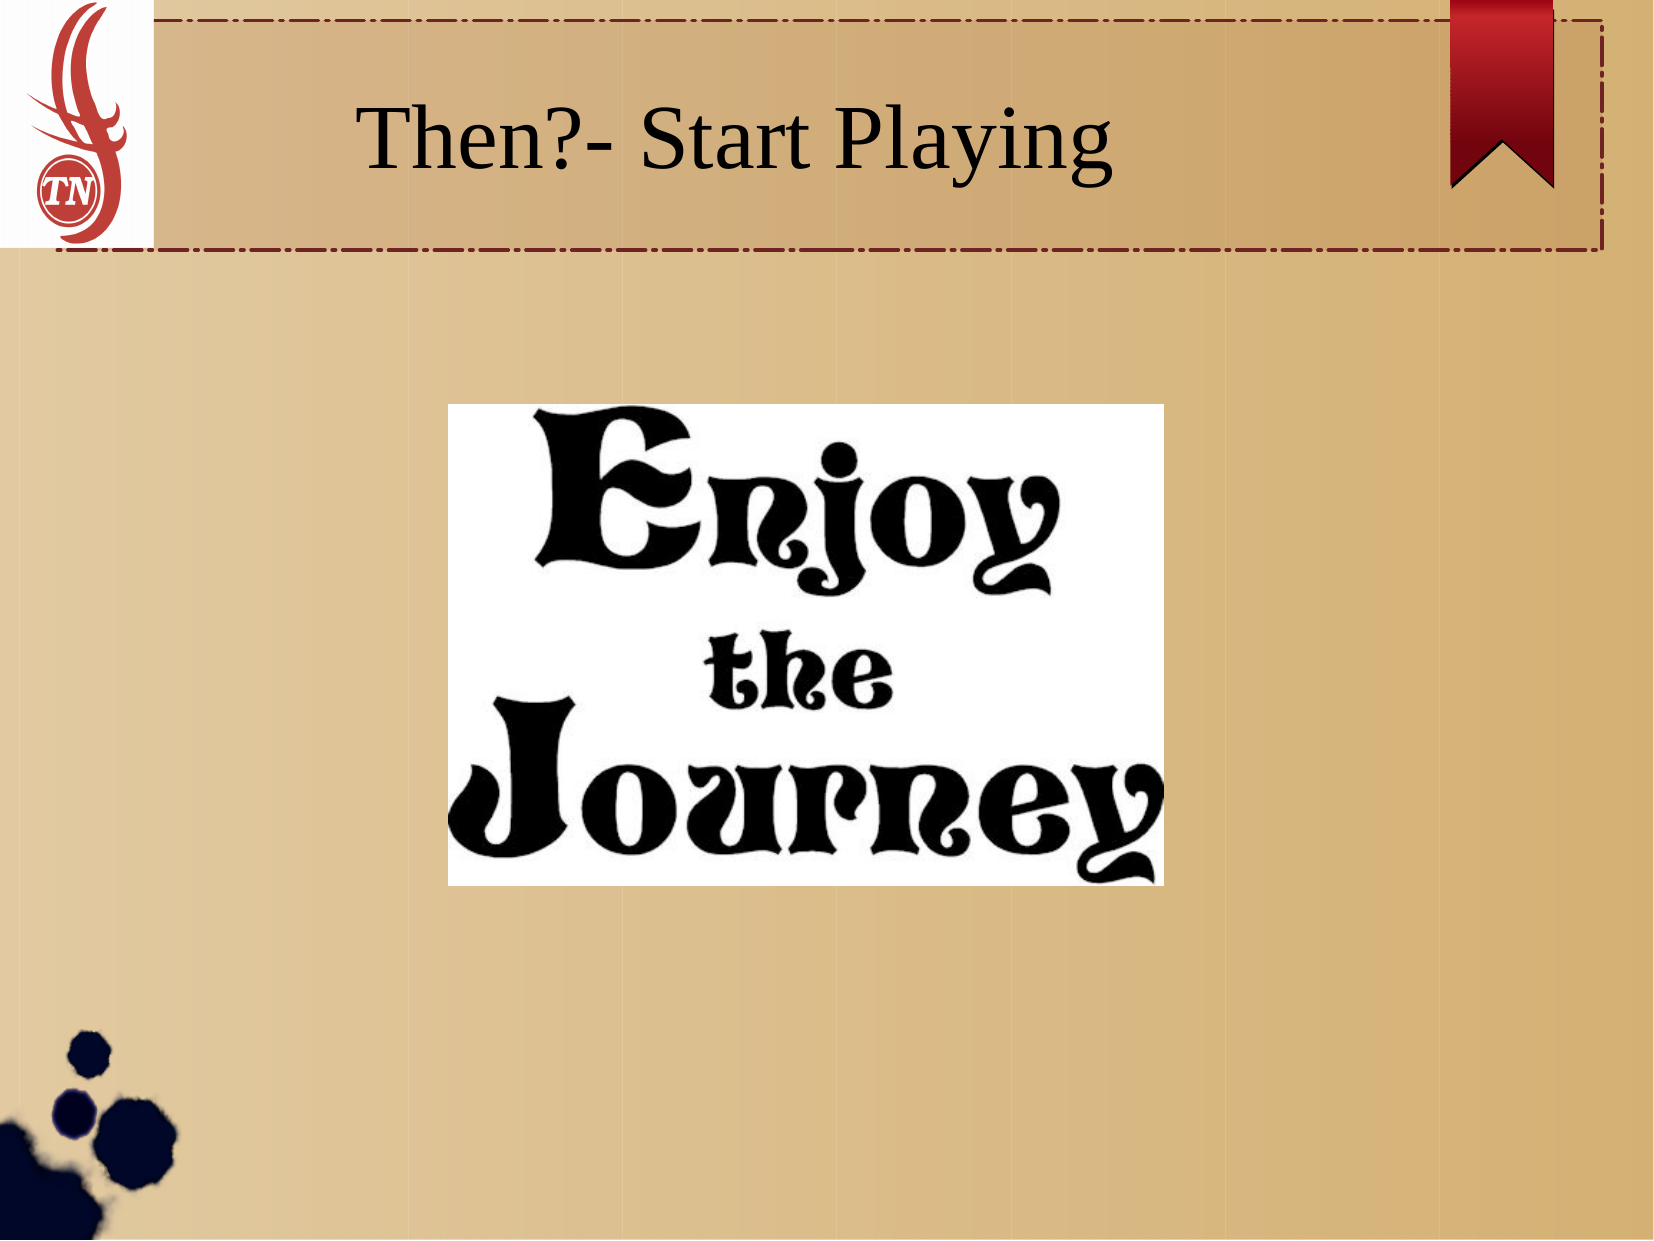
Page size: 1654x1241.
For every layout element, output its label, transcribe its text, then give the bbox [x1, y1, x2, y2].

picture [448, 404, 1164, 886]
picture [0, 0, 154, 249]
title Then?- Start Playing [154, 86, 1412, 189]
